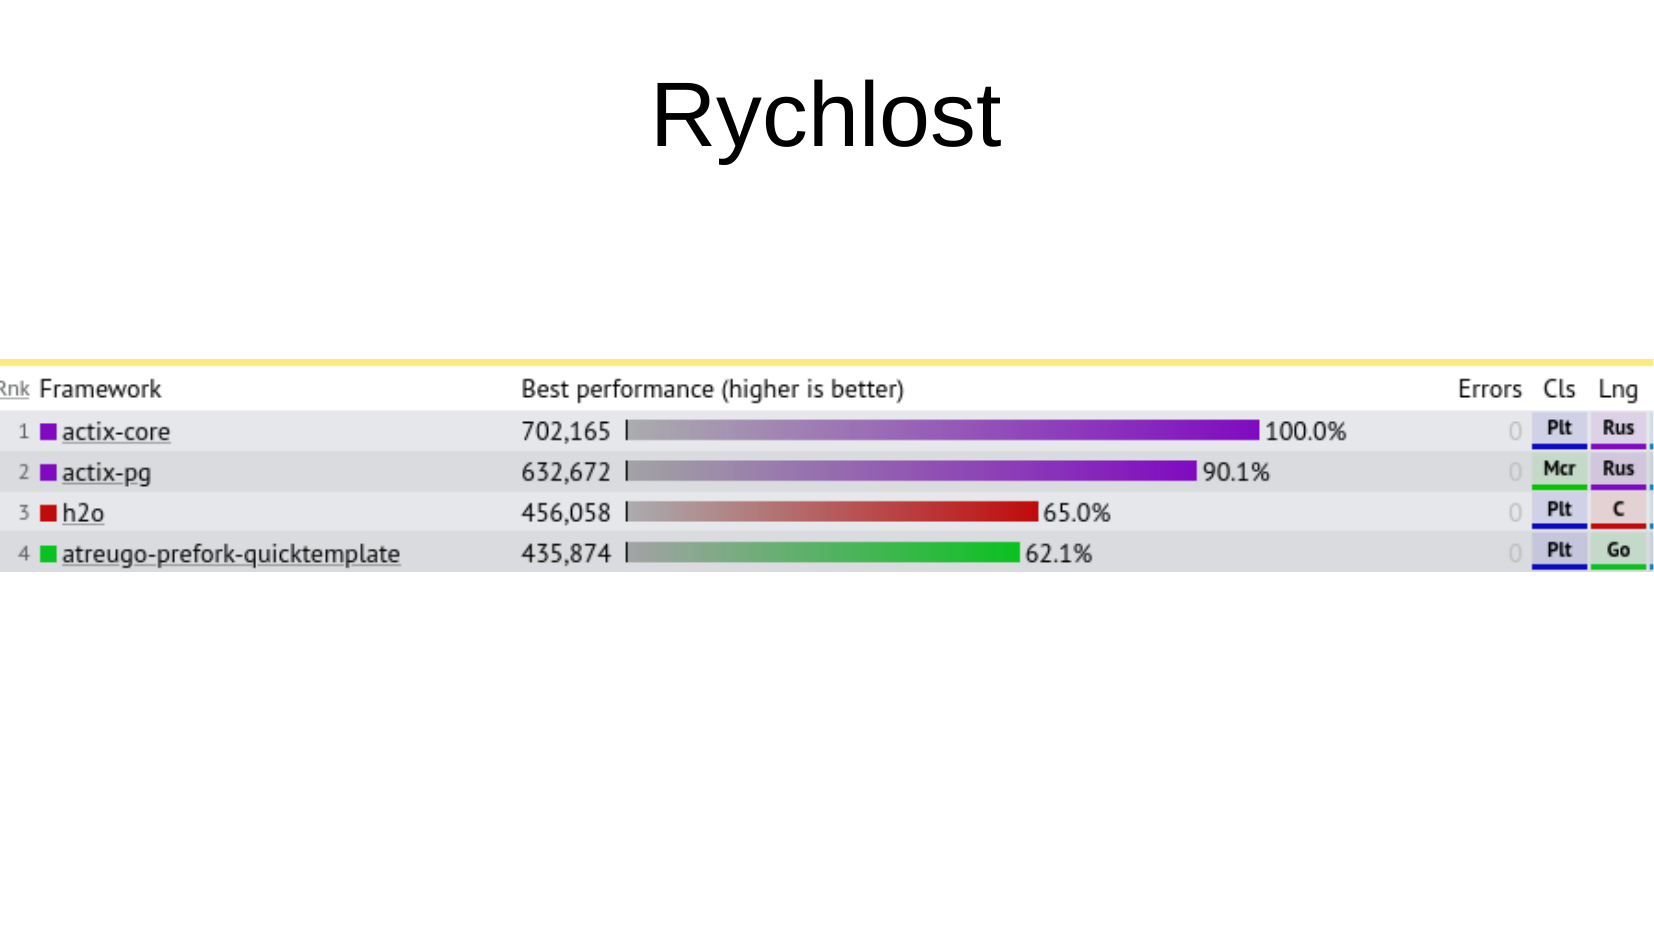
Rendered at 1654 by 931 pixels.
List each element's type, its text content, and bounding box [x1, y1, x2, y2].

picture [0, 359, 1654, 572]
title Rychlost [82, 37, 1571, 193]
